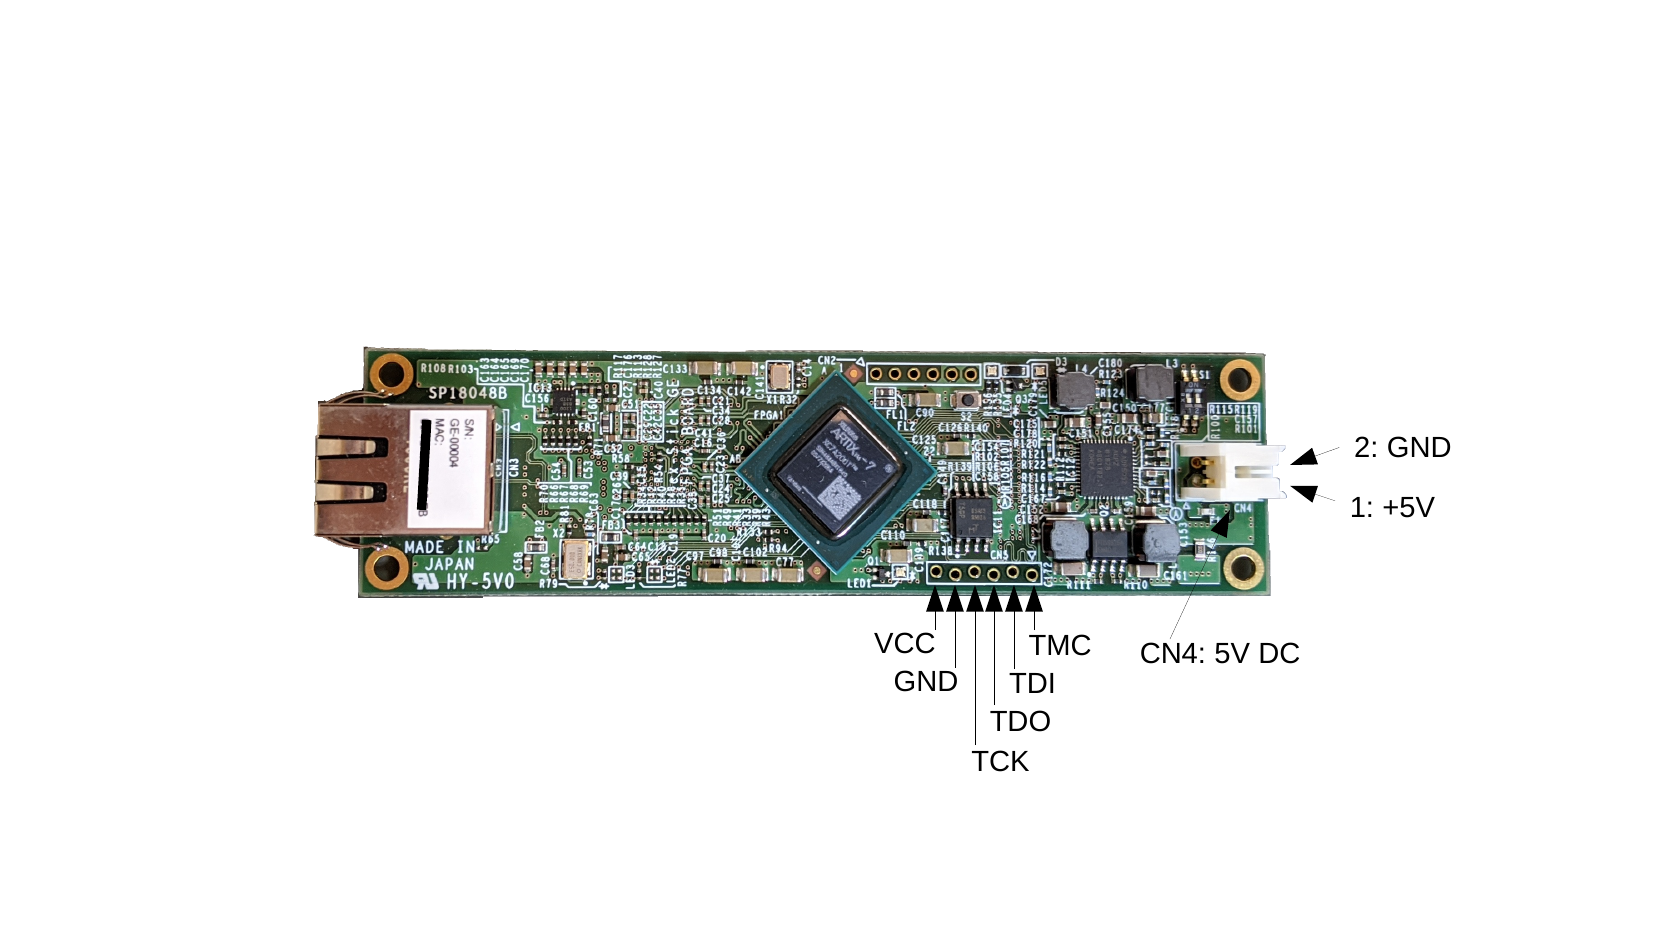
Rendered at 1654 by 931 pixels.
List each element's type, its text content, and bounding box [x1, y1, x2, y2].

picture [254, 299, 1335, 640]
text_box 2: GND [1339, 423, 1467, 472]
text_box TDO [975, 697, 1091, 746]
text_box CN4: 5V DC [1124, 630, 1316, 678]
text_box 1: +5V [1334, 483, 1451, 531]
text_box TCK [956, 737, 1073, 786]
text_box TMC [1015, 621, 1130, 670]
text_box VCC [859, 619, 976, 668]
text_box GND [878, 657, 995, 706]
text_box TDI [995, 660, 1111, 708]
